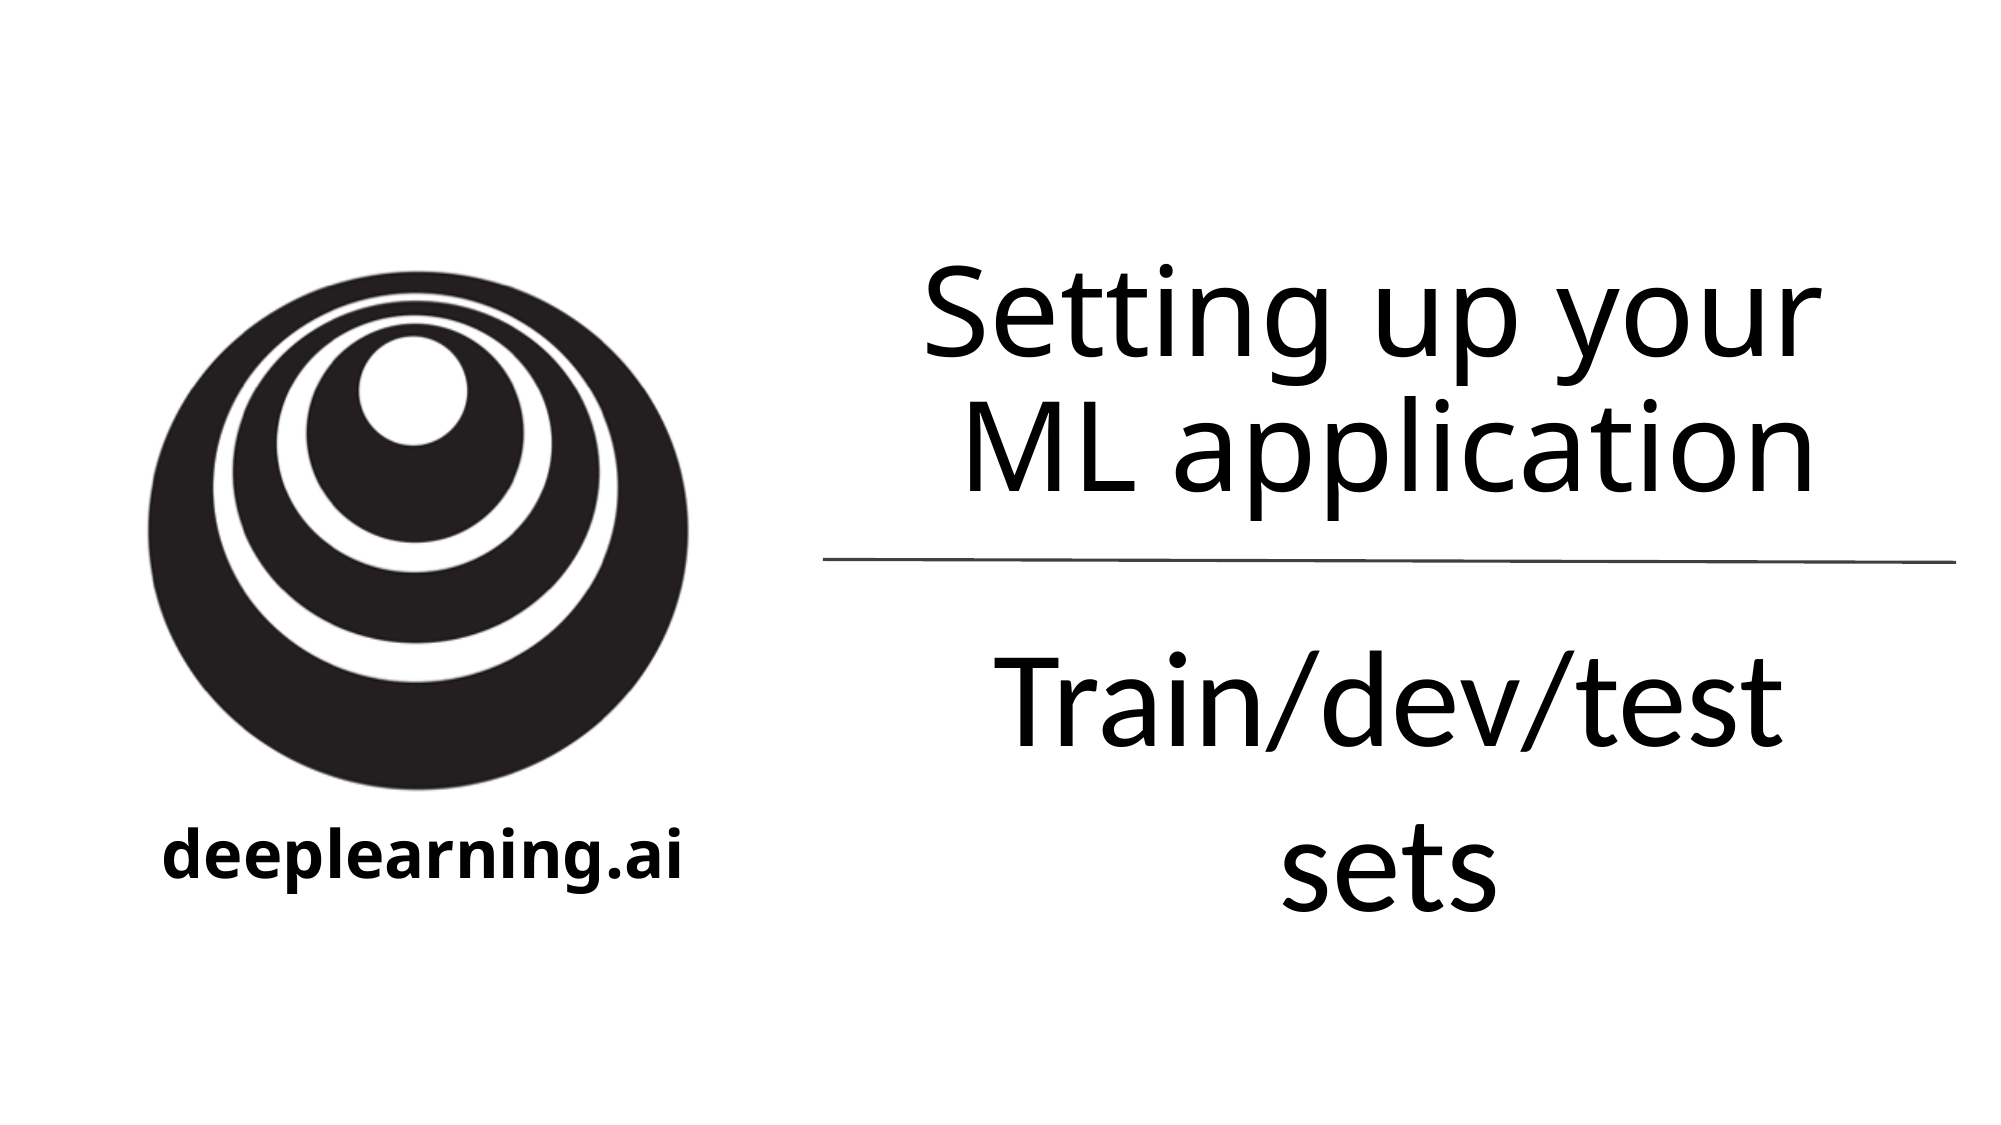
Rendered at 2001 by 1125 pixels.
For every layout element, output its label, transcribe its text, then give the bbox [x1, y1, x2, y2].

text_box deeplearning.ai [56, 768, 790, 901]
picture [108, 234, 739, 768]
title Setting up your ML application [884, 209, 1895, 527]
text_box Train/dev/test sets [822, 601, 1957, 946]
